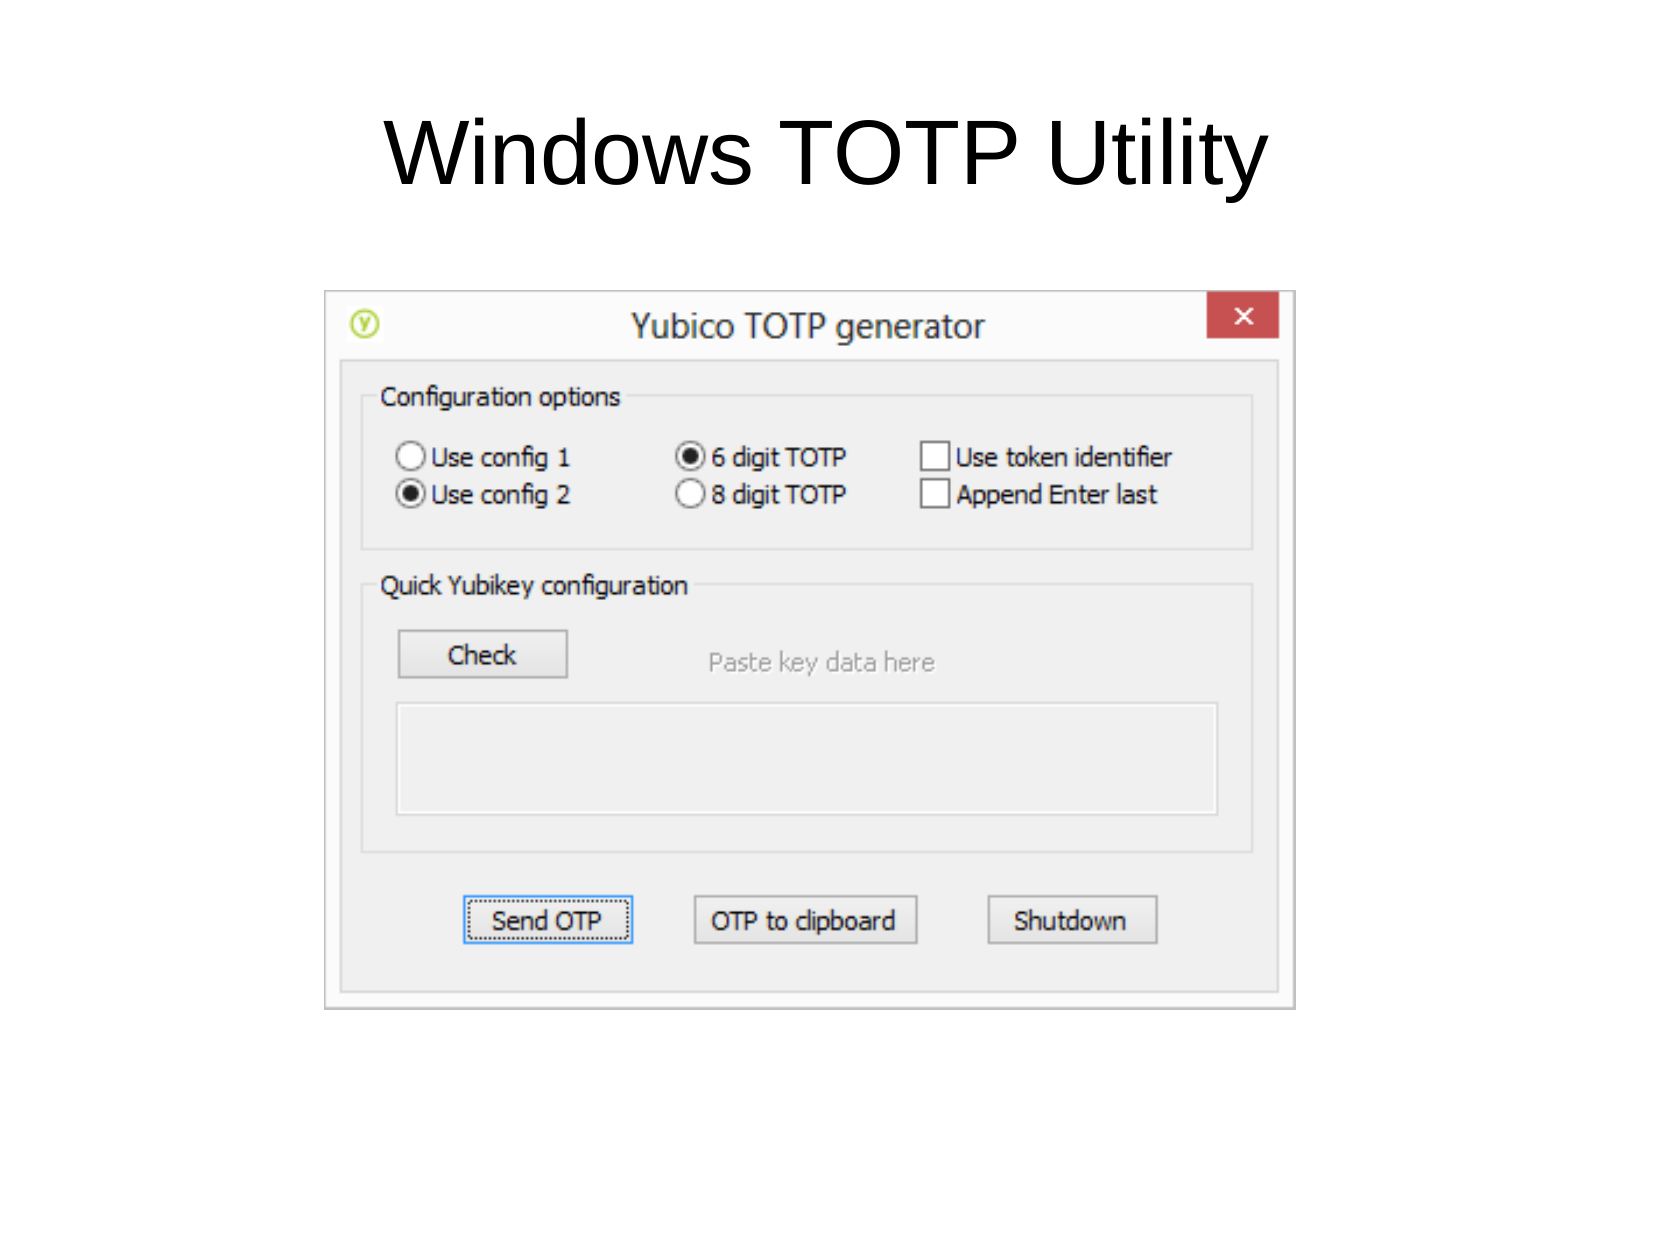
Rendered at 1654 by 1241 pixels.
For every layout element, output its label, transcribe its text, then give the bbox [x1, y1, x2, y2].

picture [324, 290, 1296, 1010]
title Windows TOTP Utility [82, 49, 1571, 257]
